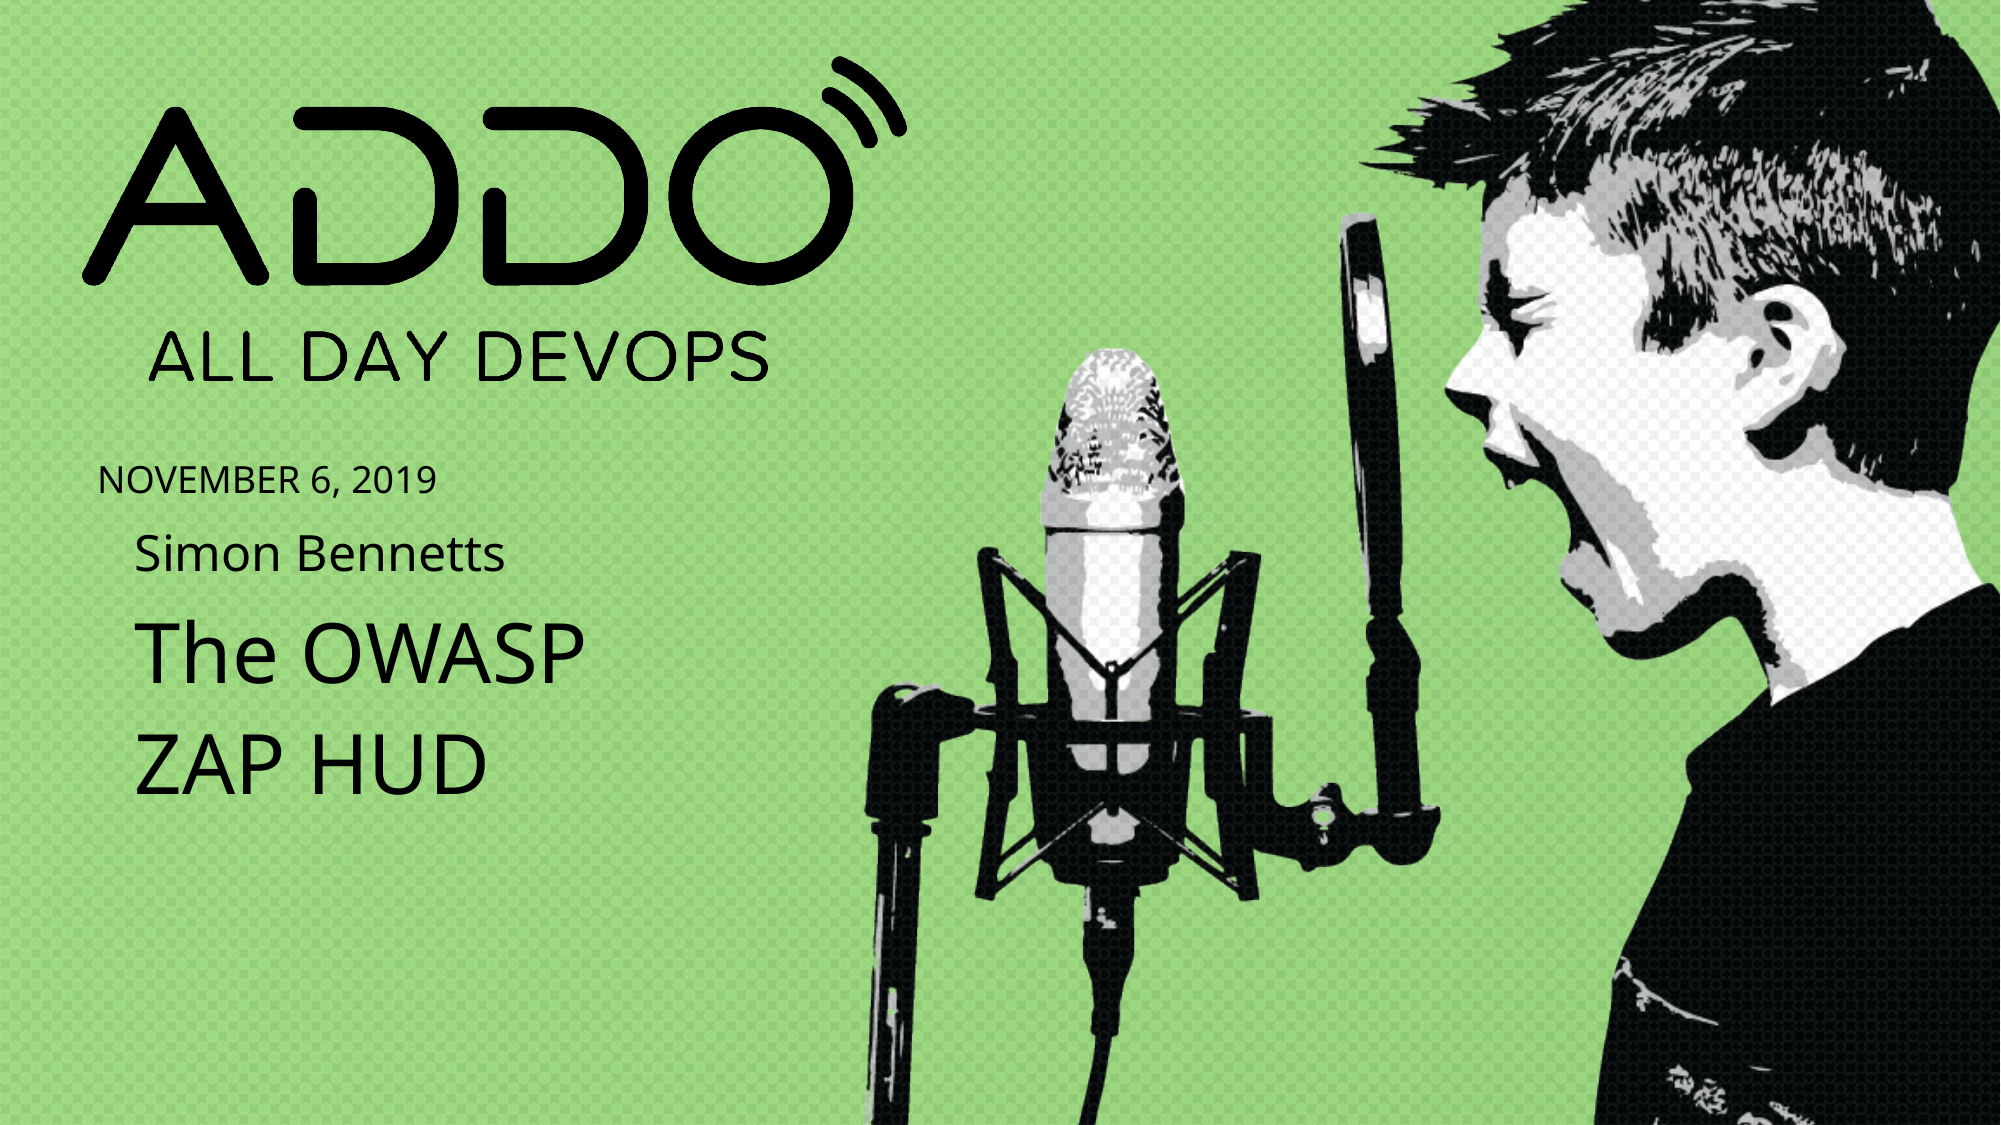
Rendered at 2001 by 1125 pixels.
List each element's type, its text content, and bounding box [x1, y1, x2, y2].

picture [82, 0, 2000, 1125]
list Simon Bennetts [82, 520, 966, 604]
list The OWASP ZAP HUD [82, 604, 907, 1069]
